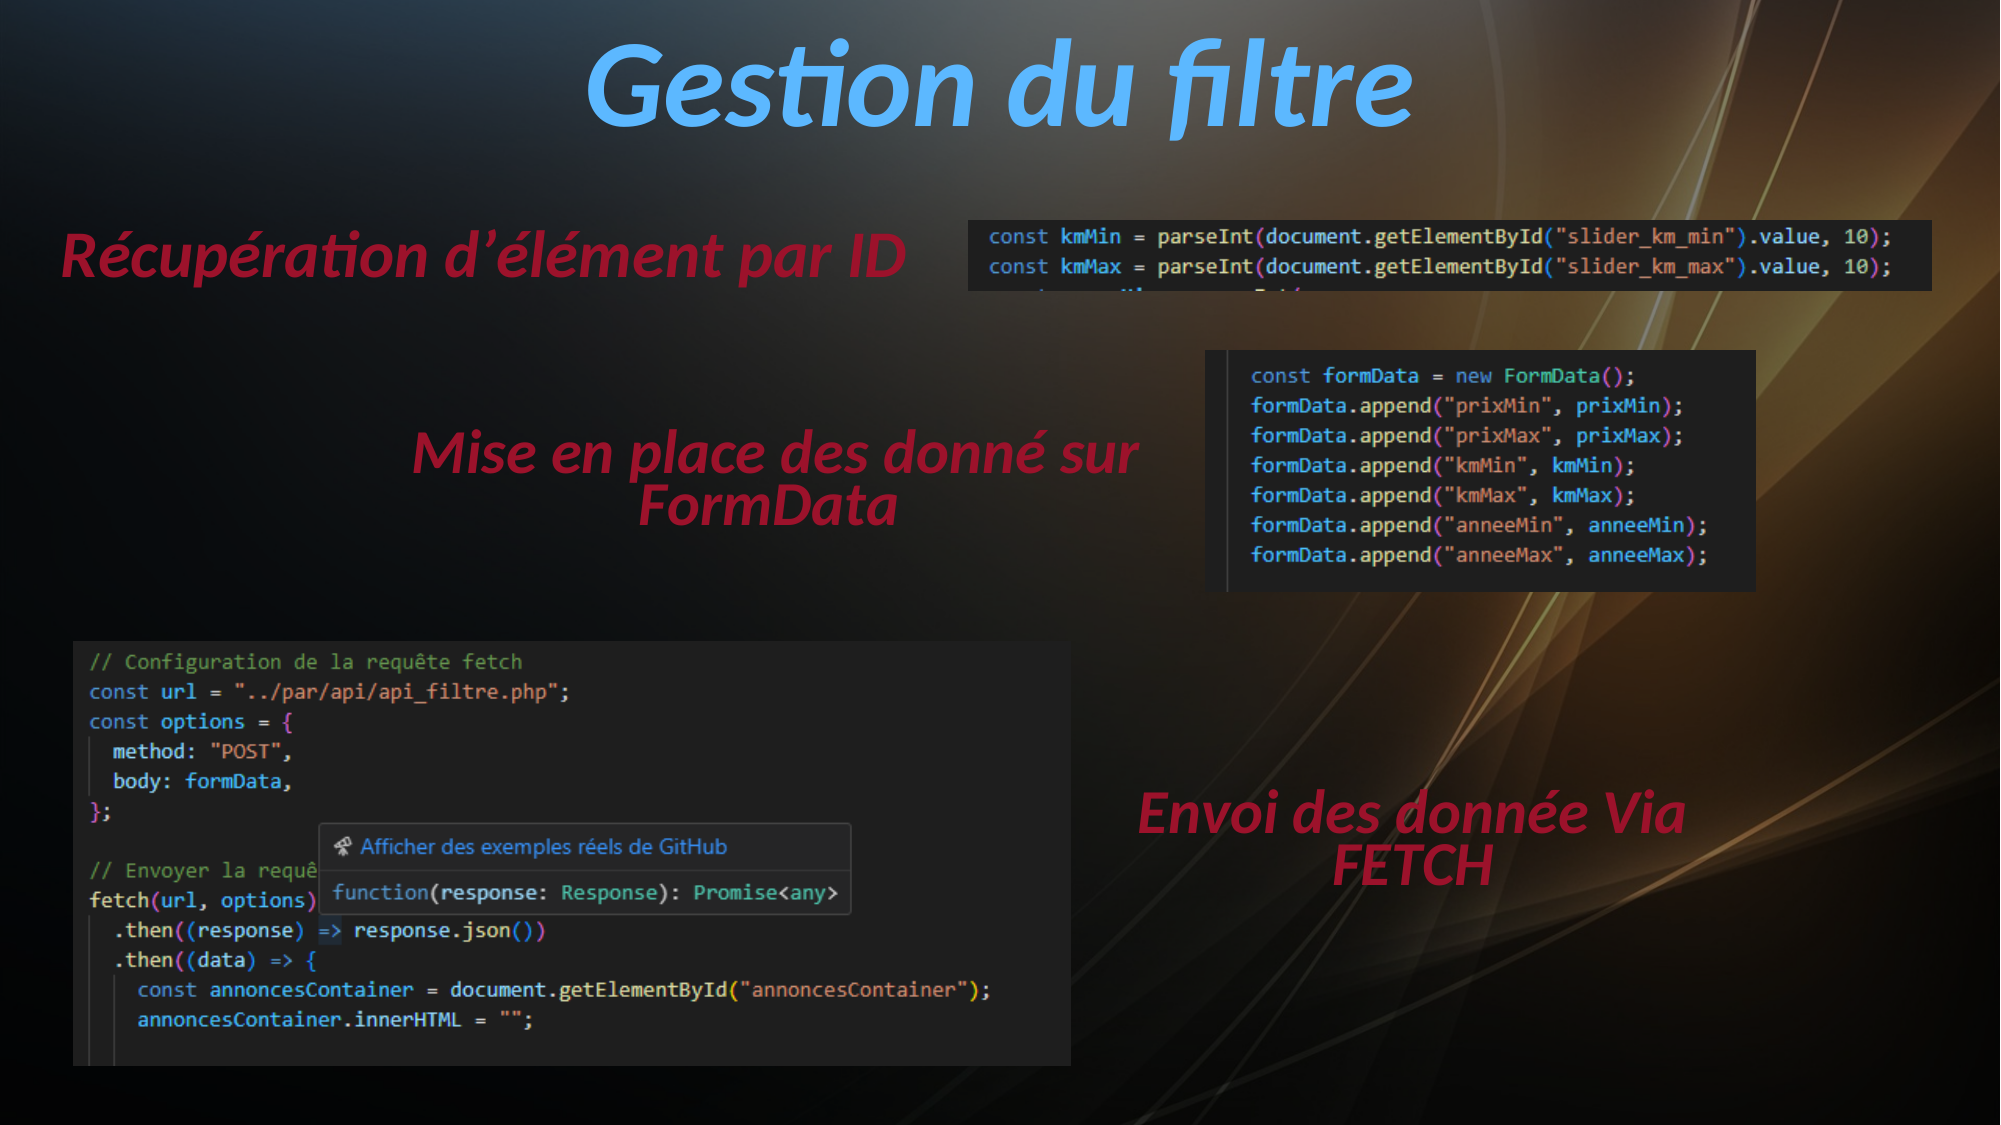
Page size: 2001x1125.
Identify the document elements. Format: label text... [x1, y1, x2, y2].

text_box Envoi des donnée Via FETCH [1070, 783, 1757, 908]
picture [0, 0, 2000, 1125]
text_box Gestion du filtre [249, 10, 1750, 165]
text_box Mise en place des donné sur FormData [277, 423, 1275, 548]
text_box Récupération d’élément par ID [0, 212, 983, 337]
